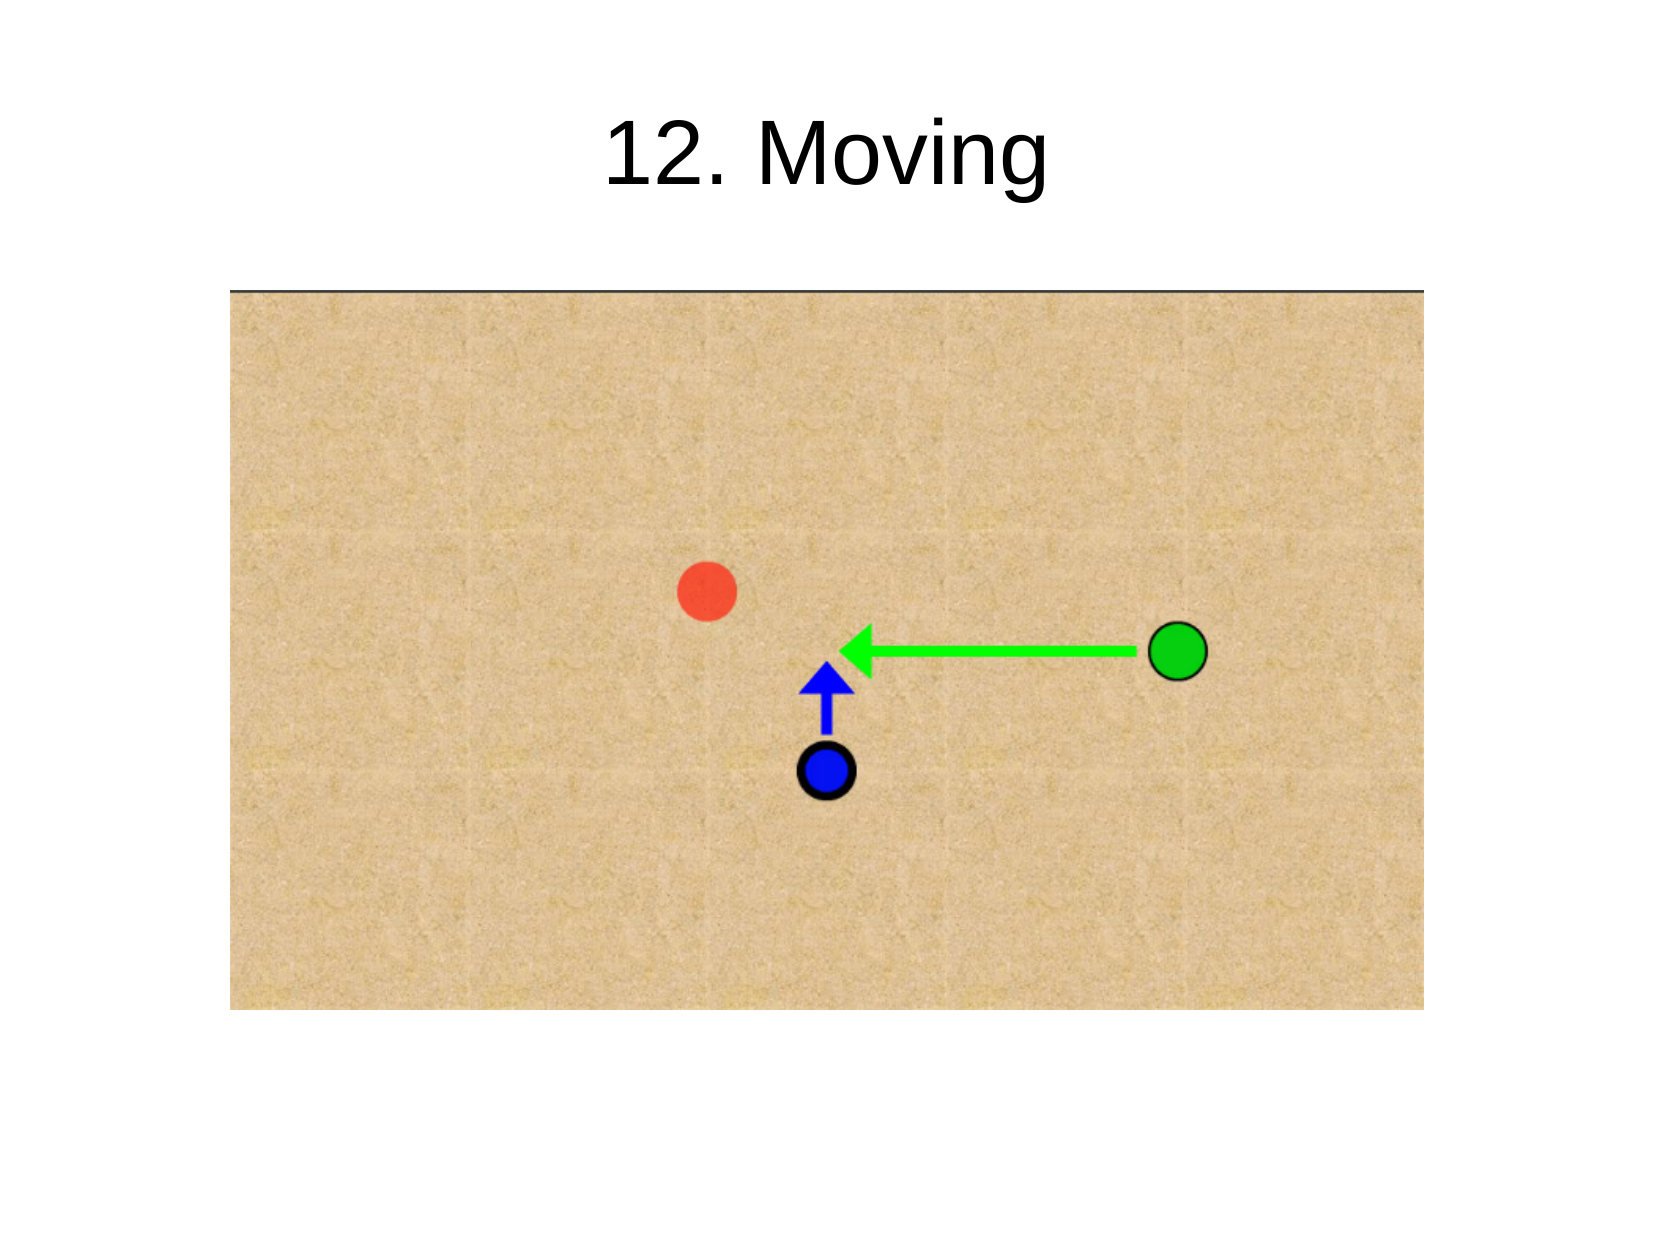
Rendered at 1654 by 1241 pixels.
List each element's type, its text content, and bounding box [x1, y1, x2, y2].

title 12. Moving [82, 49, 1571, 257]
picture [230, 290, 1424, 1010]
